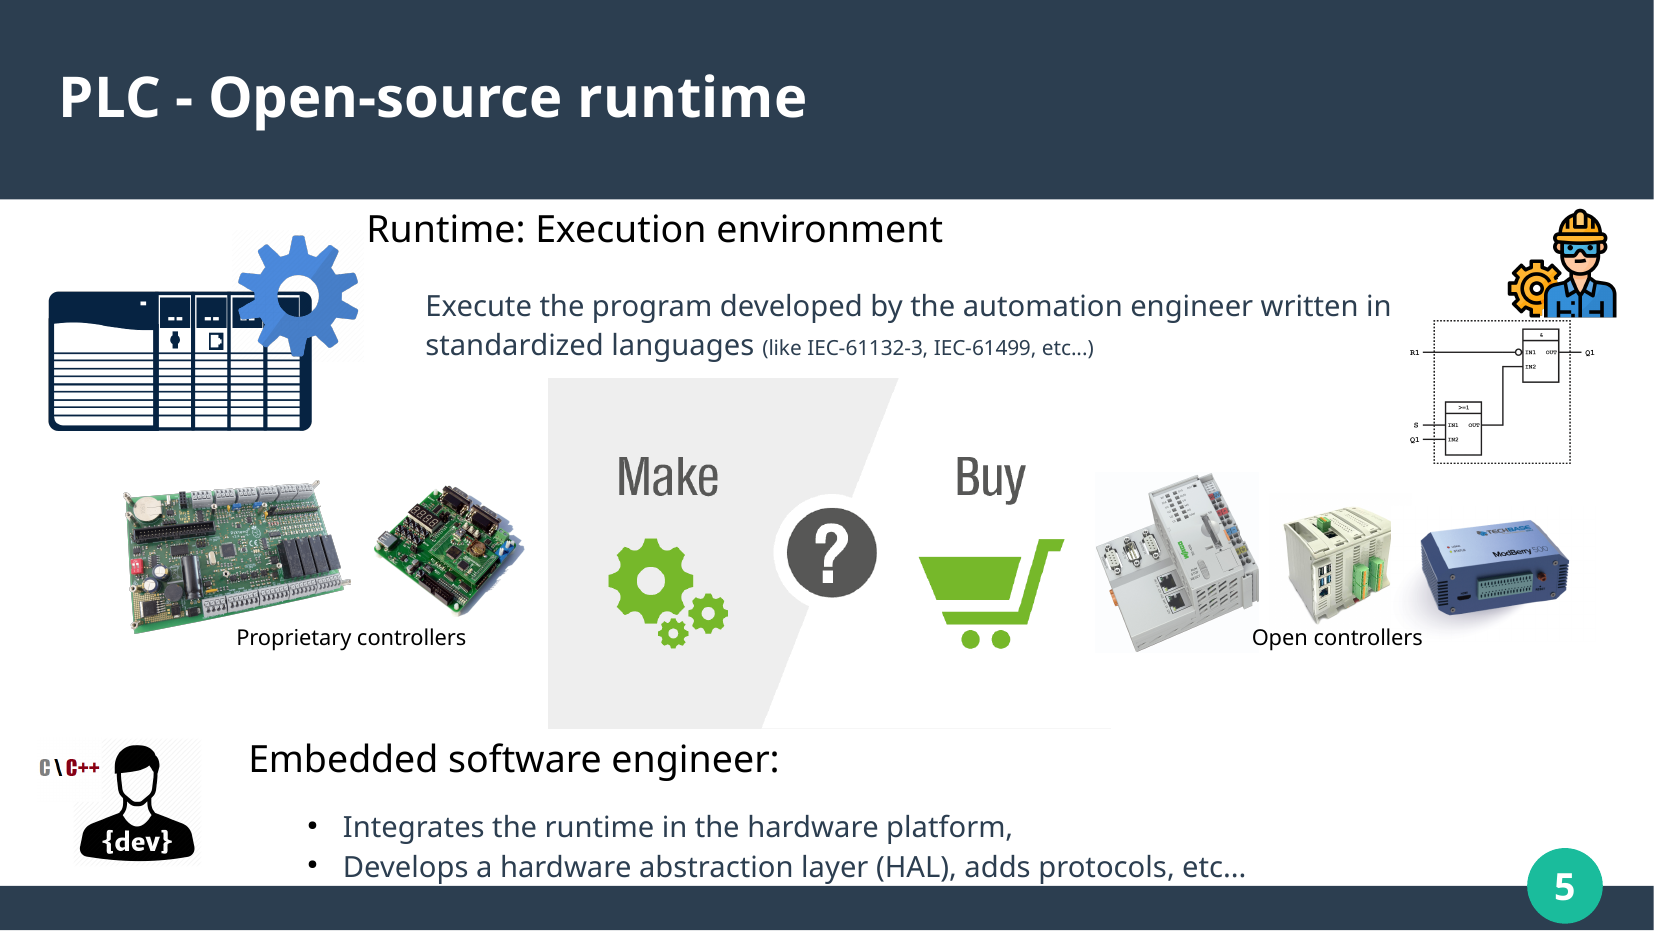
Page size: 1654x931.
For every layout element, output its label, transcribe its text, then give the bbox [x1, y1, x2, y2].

picture [1269, 493, 1596, 642]
picture [1410, 205, 1620, 464]
picture [37, 737, 202, 867]
text_box Open controllers [1237, 616, 1447, 657]
text_box Runtime: Execution environment Execute the program developed by the automation engineer written in standardized languages (like IEC-61132-3, IEC-61499, etc...) [351, 206, 1504, 361]
text_box Proprietary controllers [221, 603, 587, 670]
picture [22, 220, 543, 634]
picture [548, 378, 1259, 729]
title PLC - Open-source runtime [59, 37, 1595, 156]
text_box Embedded software engineer: Integrates the runtime in the hardware platform, Develops a hardware abstraction layer (HAL), adds protocols, etc... [233, 735, 1495, 883]
